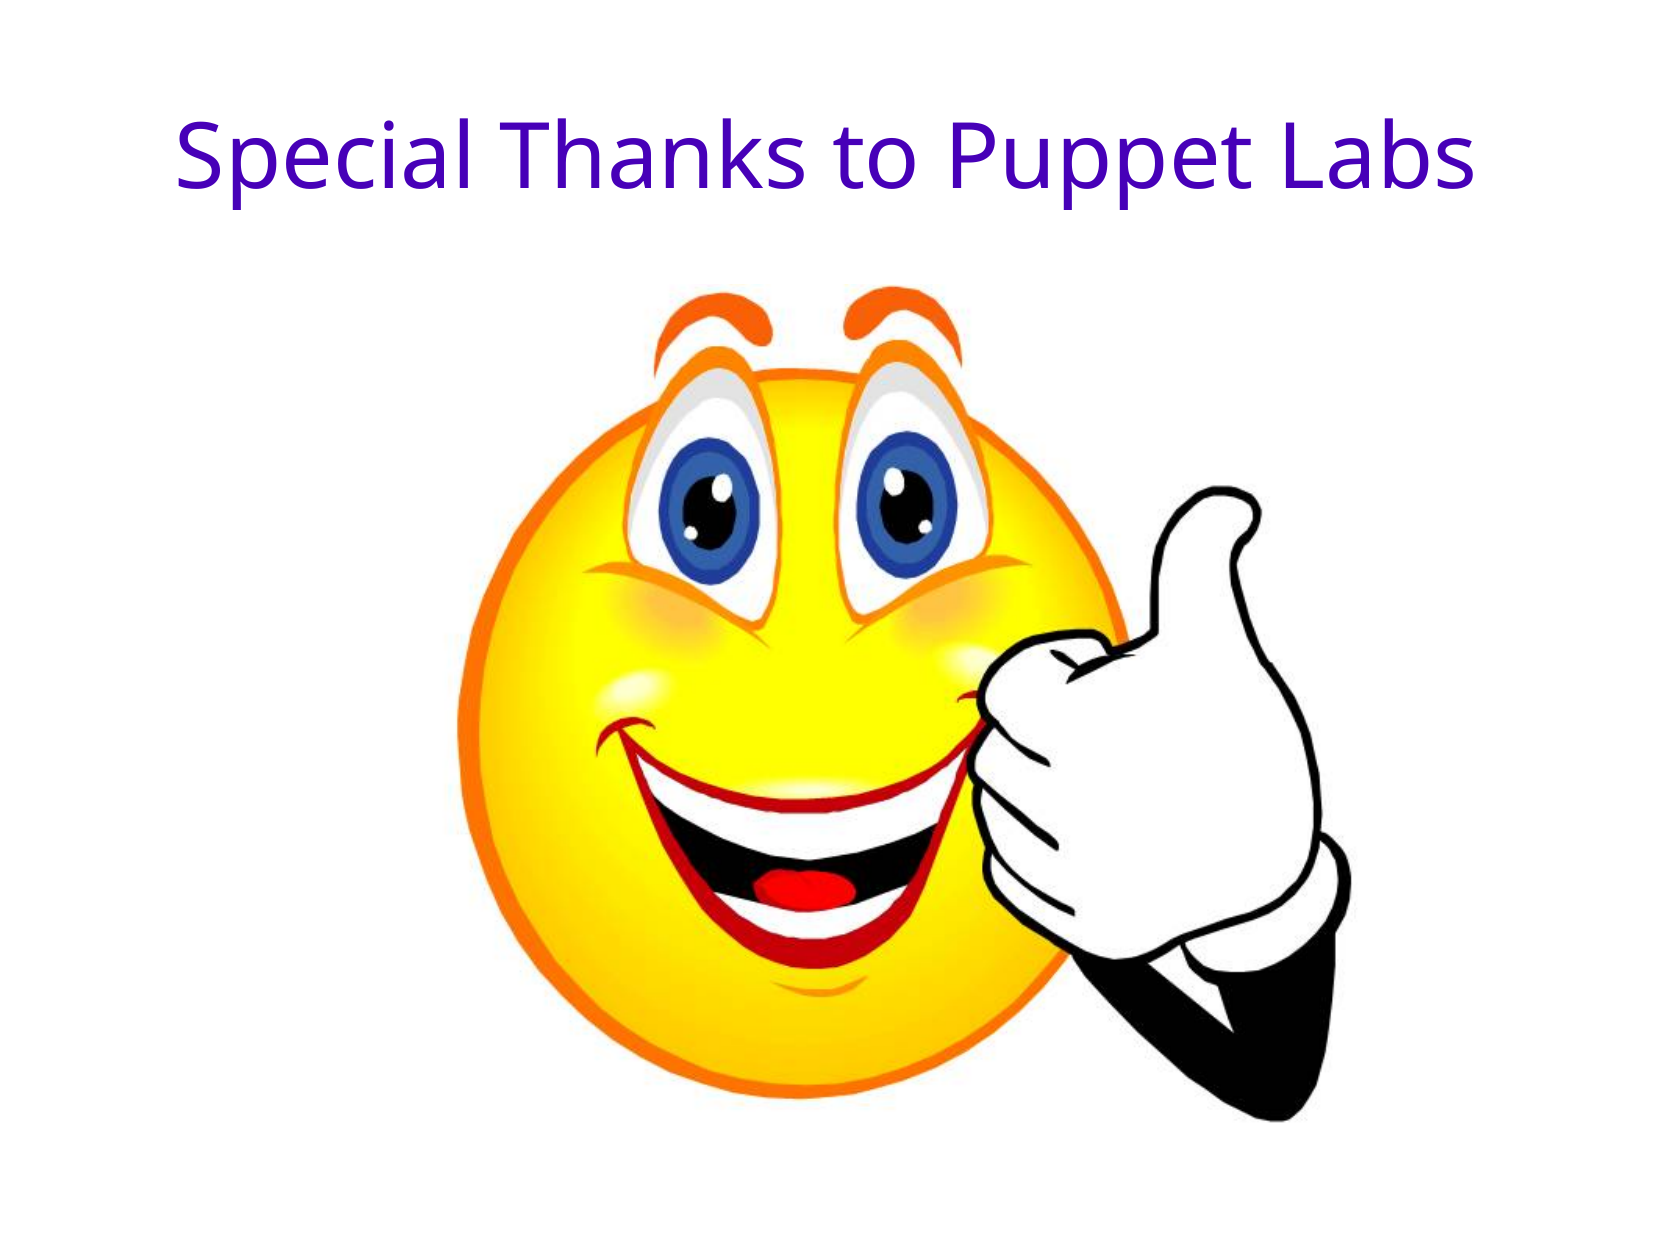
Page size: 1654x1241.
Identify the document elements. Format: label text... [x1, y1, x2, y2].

picture [420, 284, 1392, 1124]
title Special Thanks to Puppet Labs [82, 49, 1571, 257]
